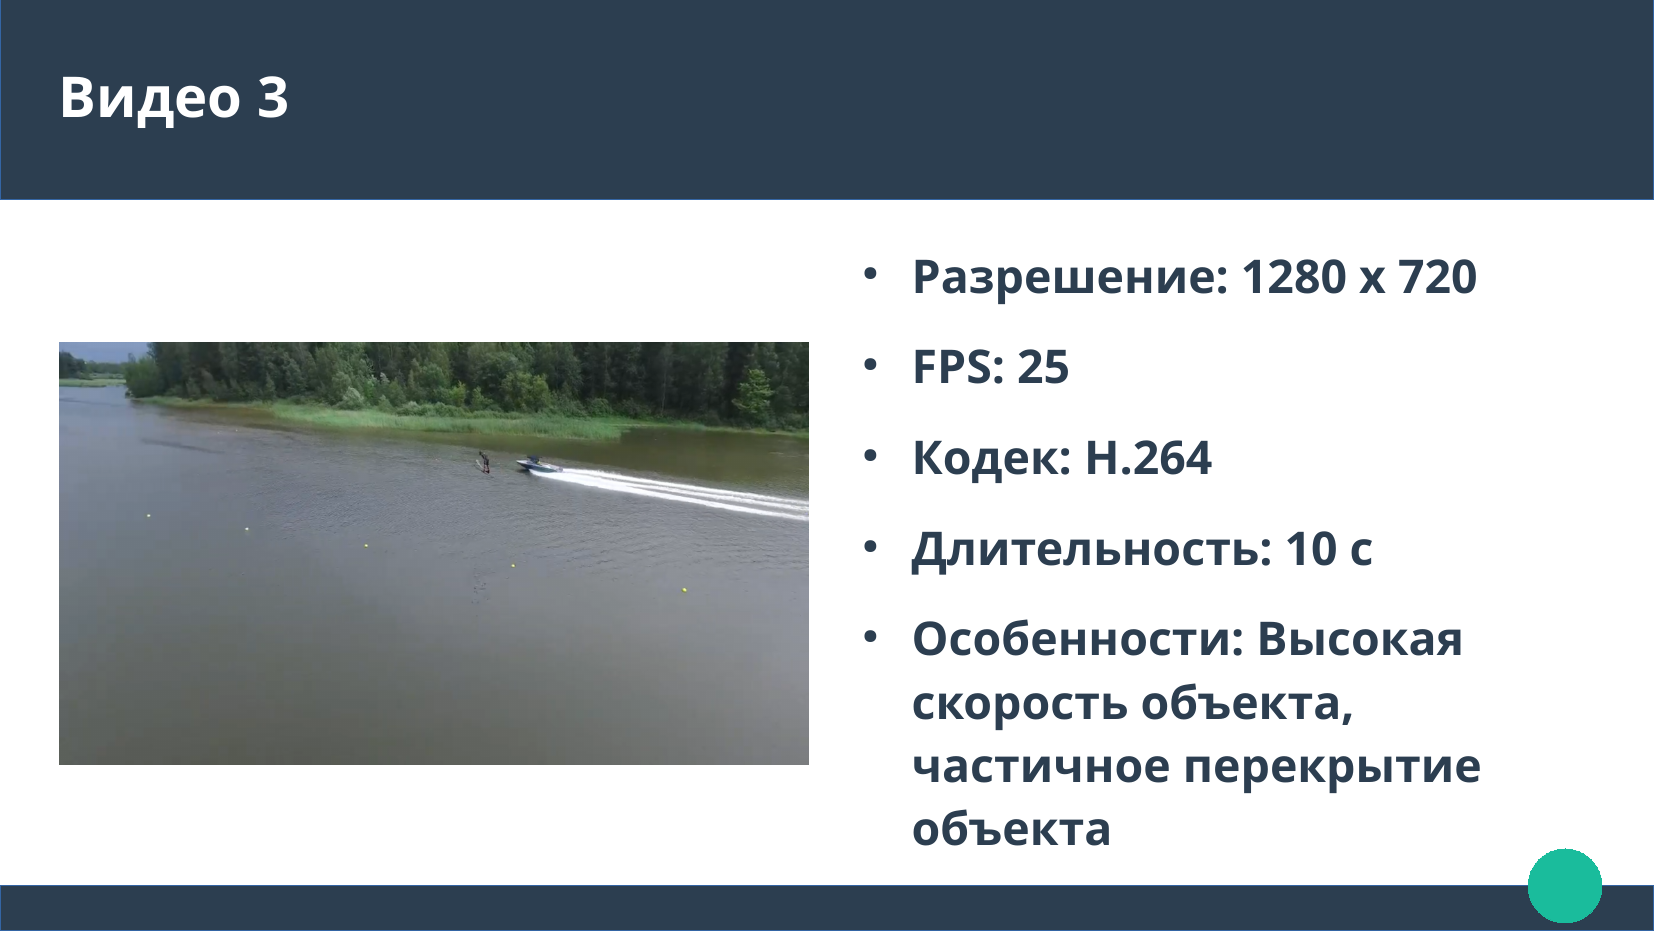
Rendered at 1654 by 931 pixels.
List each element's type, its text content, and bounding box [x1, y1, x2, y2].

picture [59, 342, 809, 765]
list Разрешение: 1280 x 720 FPS: 25 Кодек: H.264 Длительность: 10 с Особенности: Высокая скорость объекта, частичное перекрытие объекта [845, 243, 1596, 864]
title Видео 3 [59, 37, 1595, 155]
